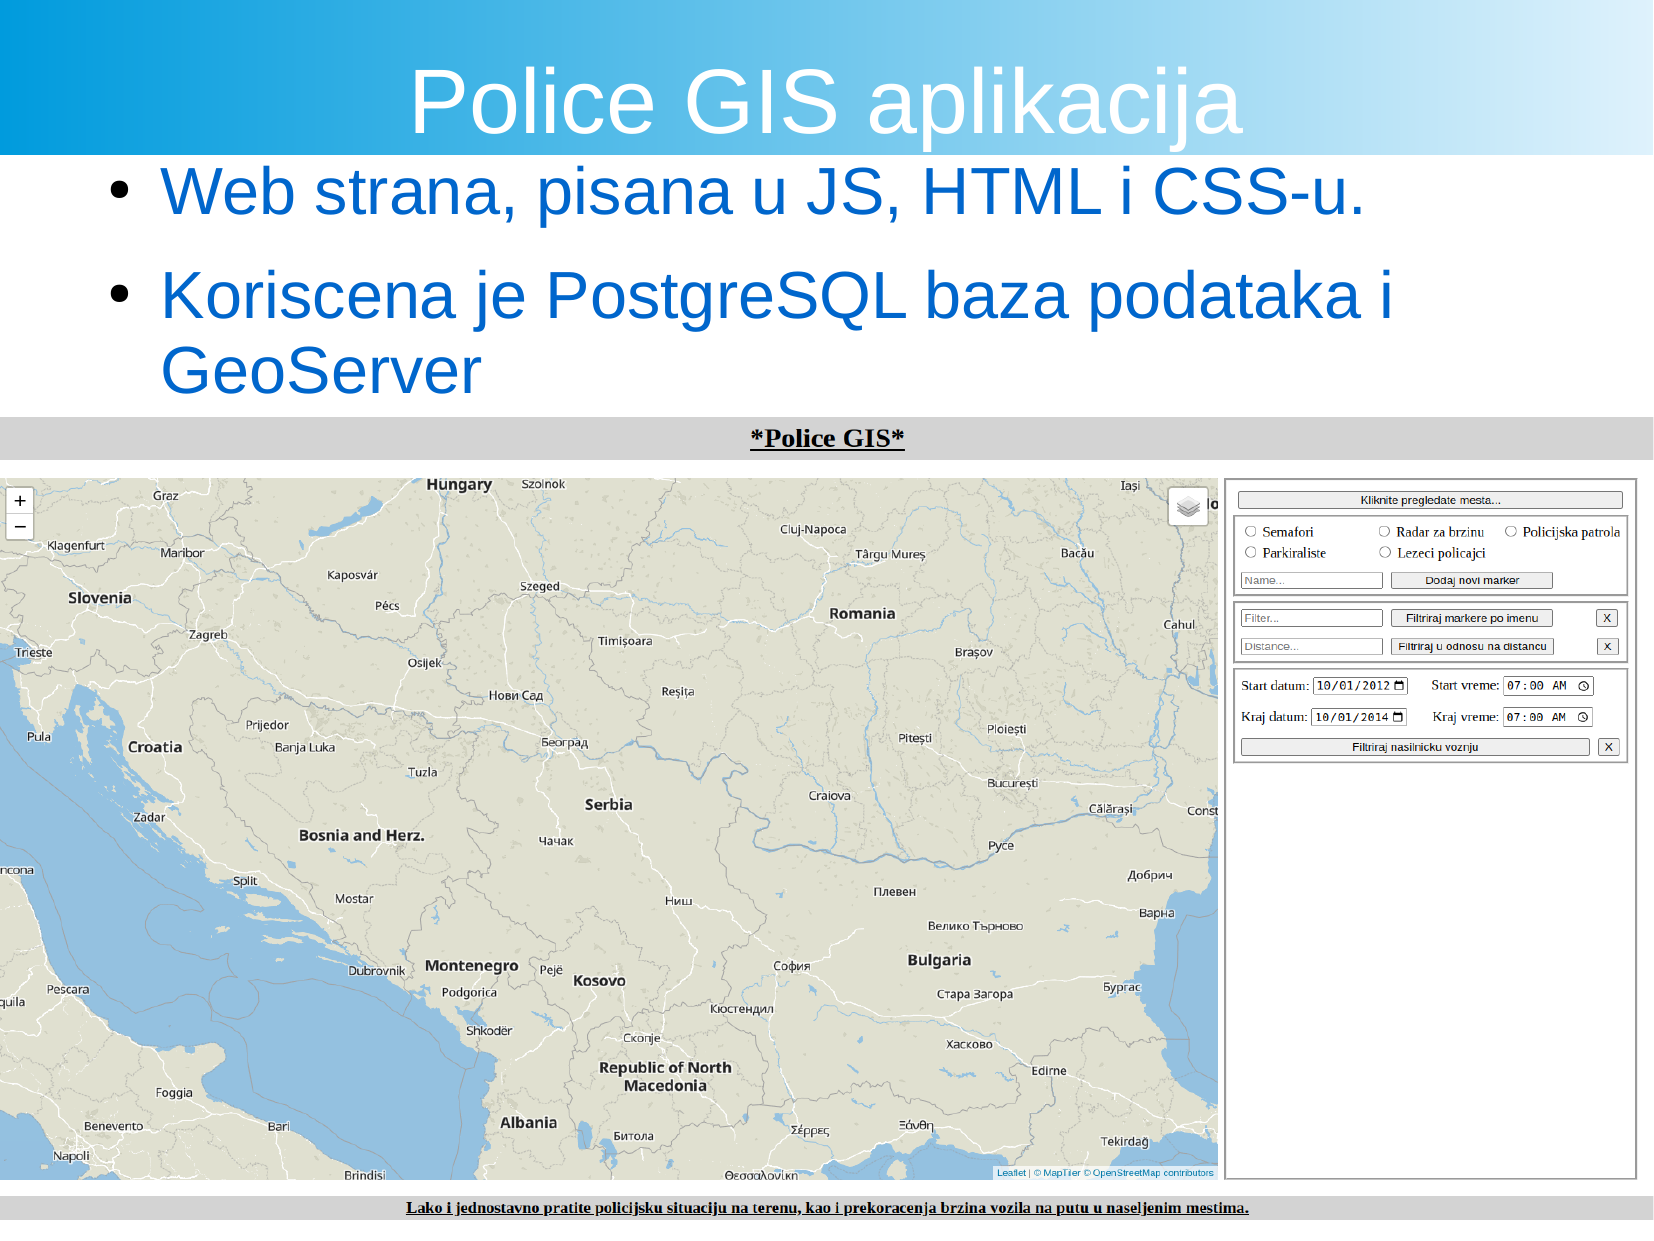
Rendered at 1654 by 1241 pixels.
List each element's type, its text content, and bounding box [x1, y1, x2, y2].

title Police GIS aplikacija [82, 49, 1571, 155]
picture [0, 404, 1654, 1241]
list Web strana, pisana u JS, HTML i CSS-u. Koriscena je PostgreSQL baza podataka i GeoServer [90, 154, 1579, 404]
